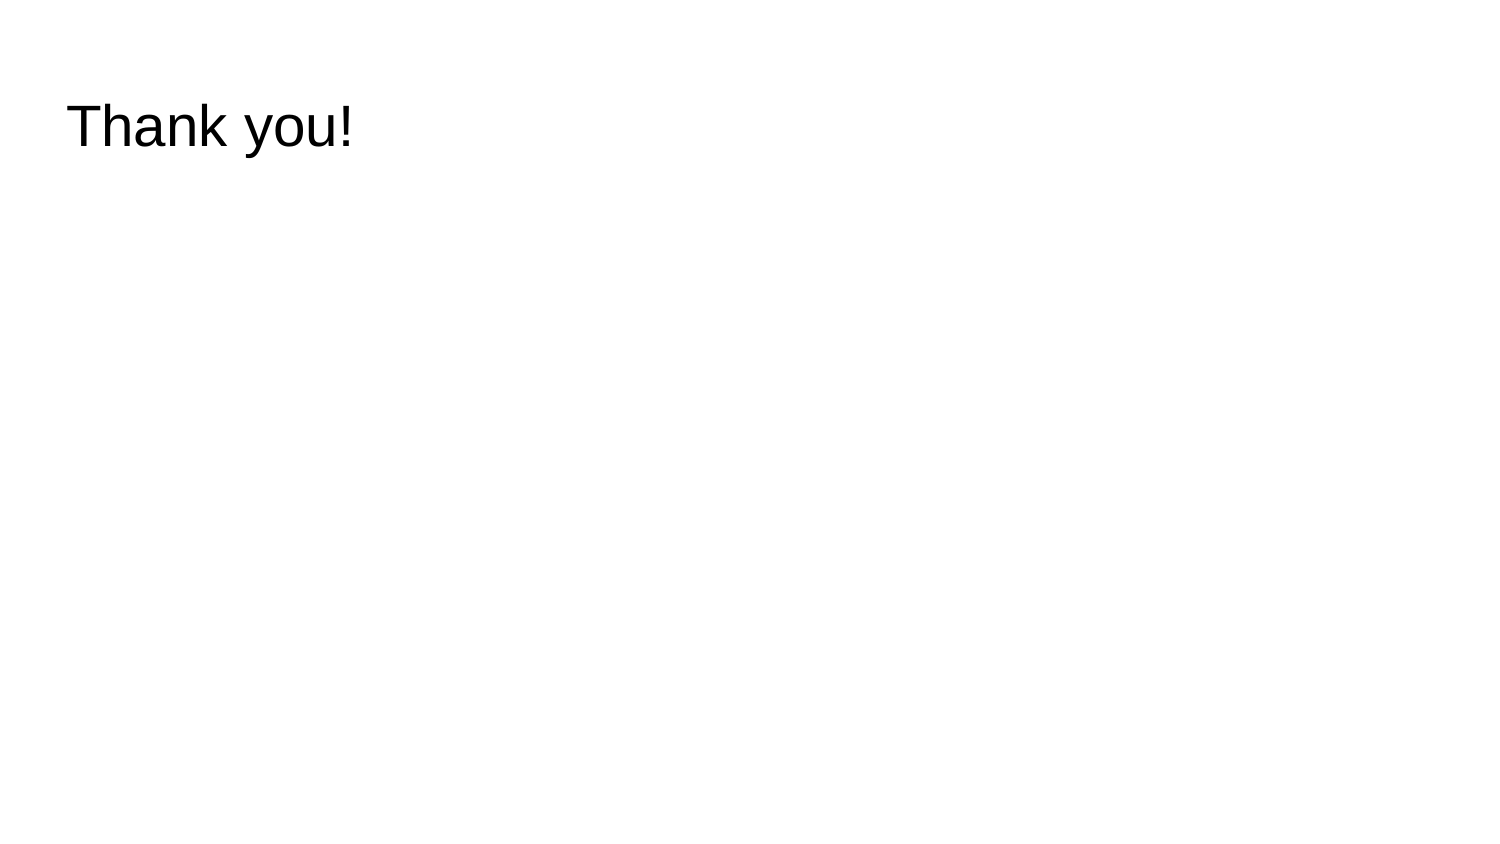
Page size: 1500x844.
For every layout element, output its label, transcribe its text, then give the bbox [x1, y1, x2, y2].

title Thank you! [51, 72, 1449, 167]
